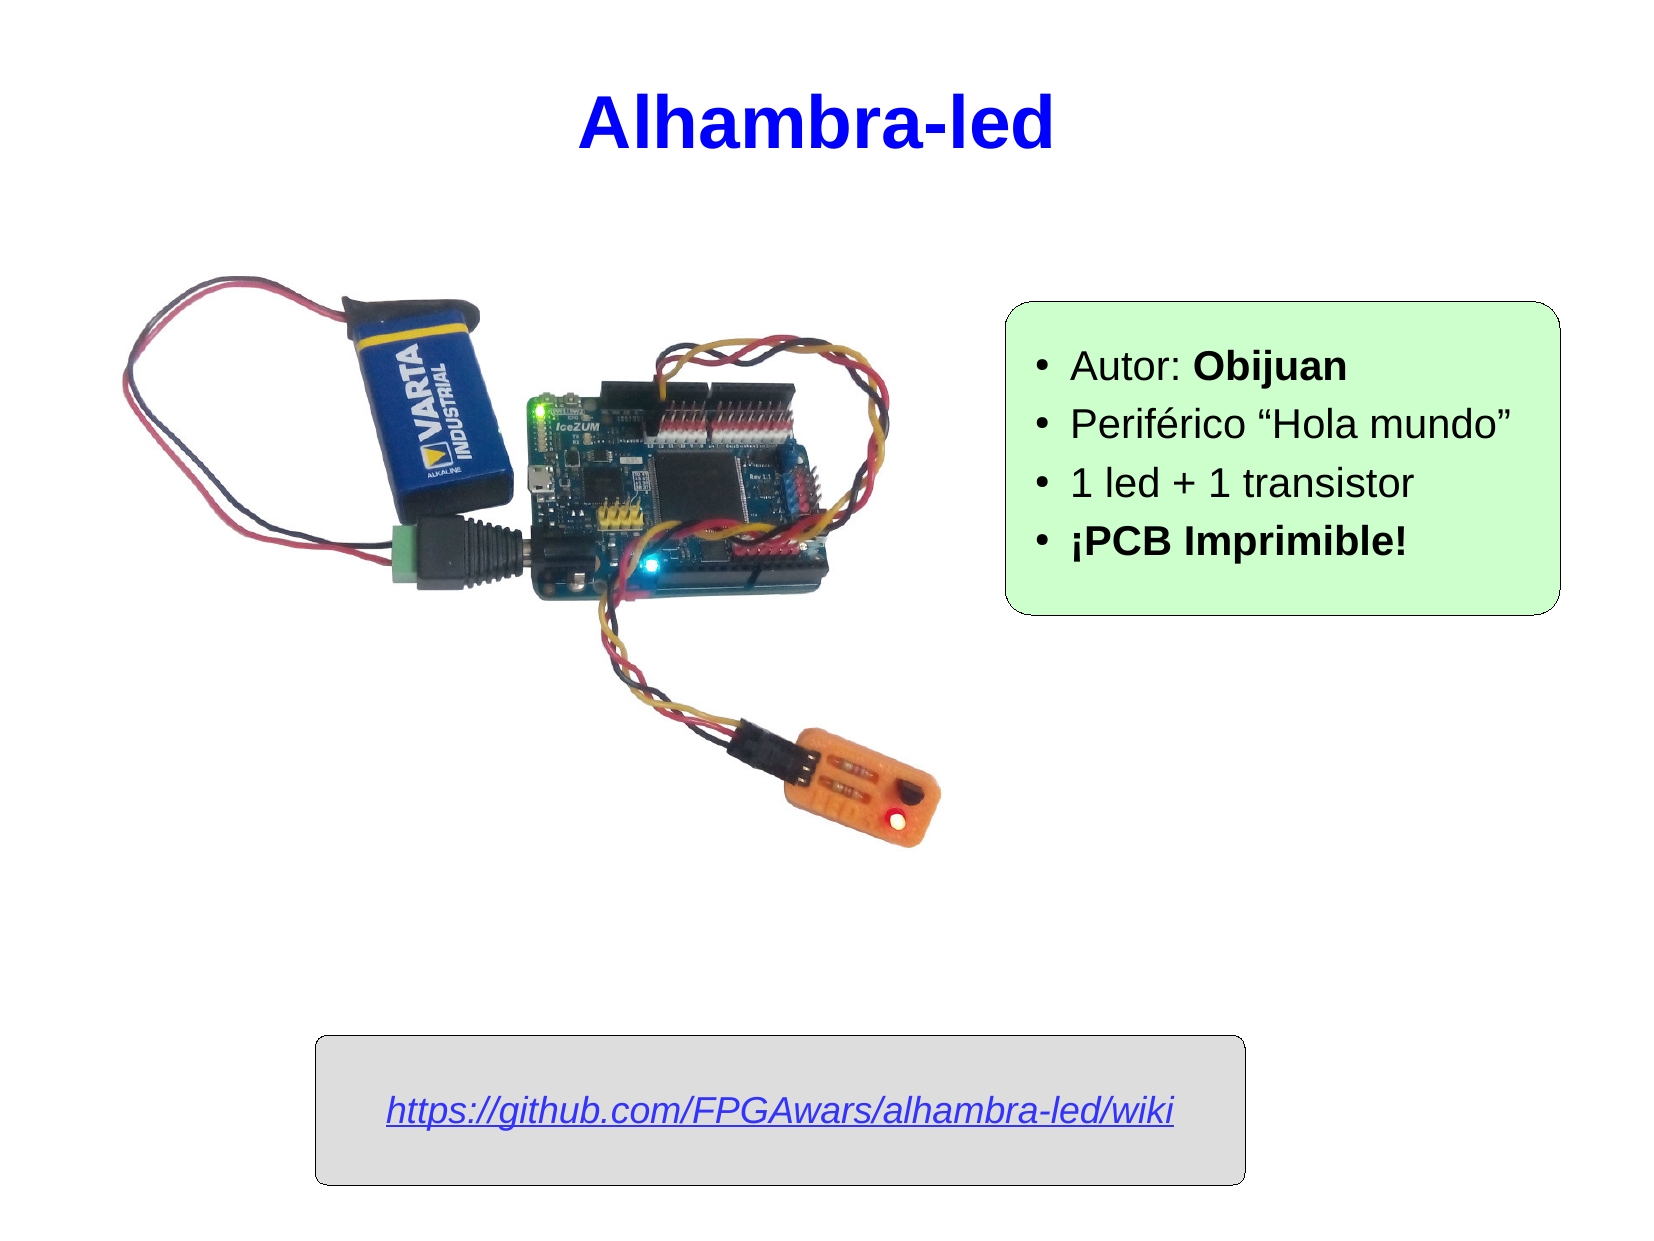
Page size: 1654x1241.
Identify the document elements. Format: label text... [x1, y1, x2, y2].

picture [105, 224, 954, 886]
text_box [1005, 301, 1561, 613]
text_box Autor: Obijuan Periférico “Hola mundo” 1 led + 1 transistor ¡PCB Imprimible! [1020, 335, 1561, 631]
text_box https://github.com/FPGAwars/alhambra-led/wiki [315, 1035, 1246, 1186]
text_box Alhambra-led [90, 73, 1546, 211]
